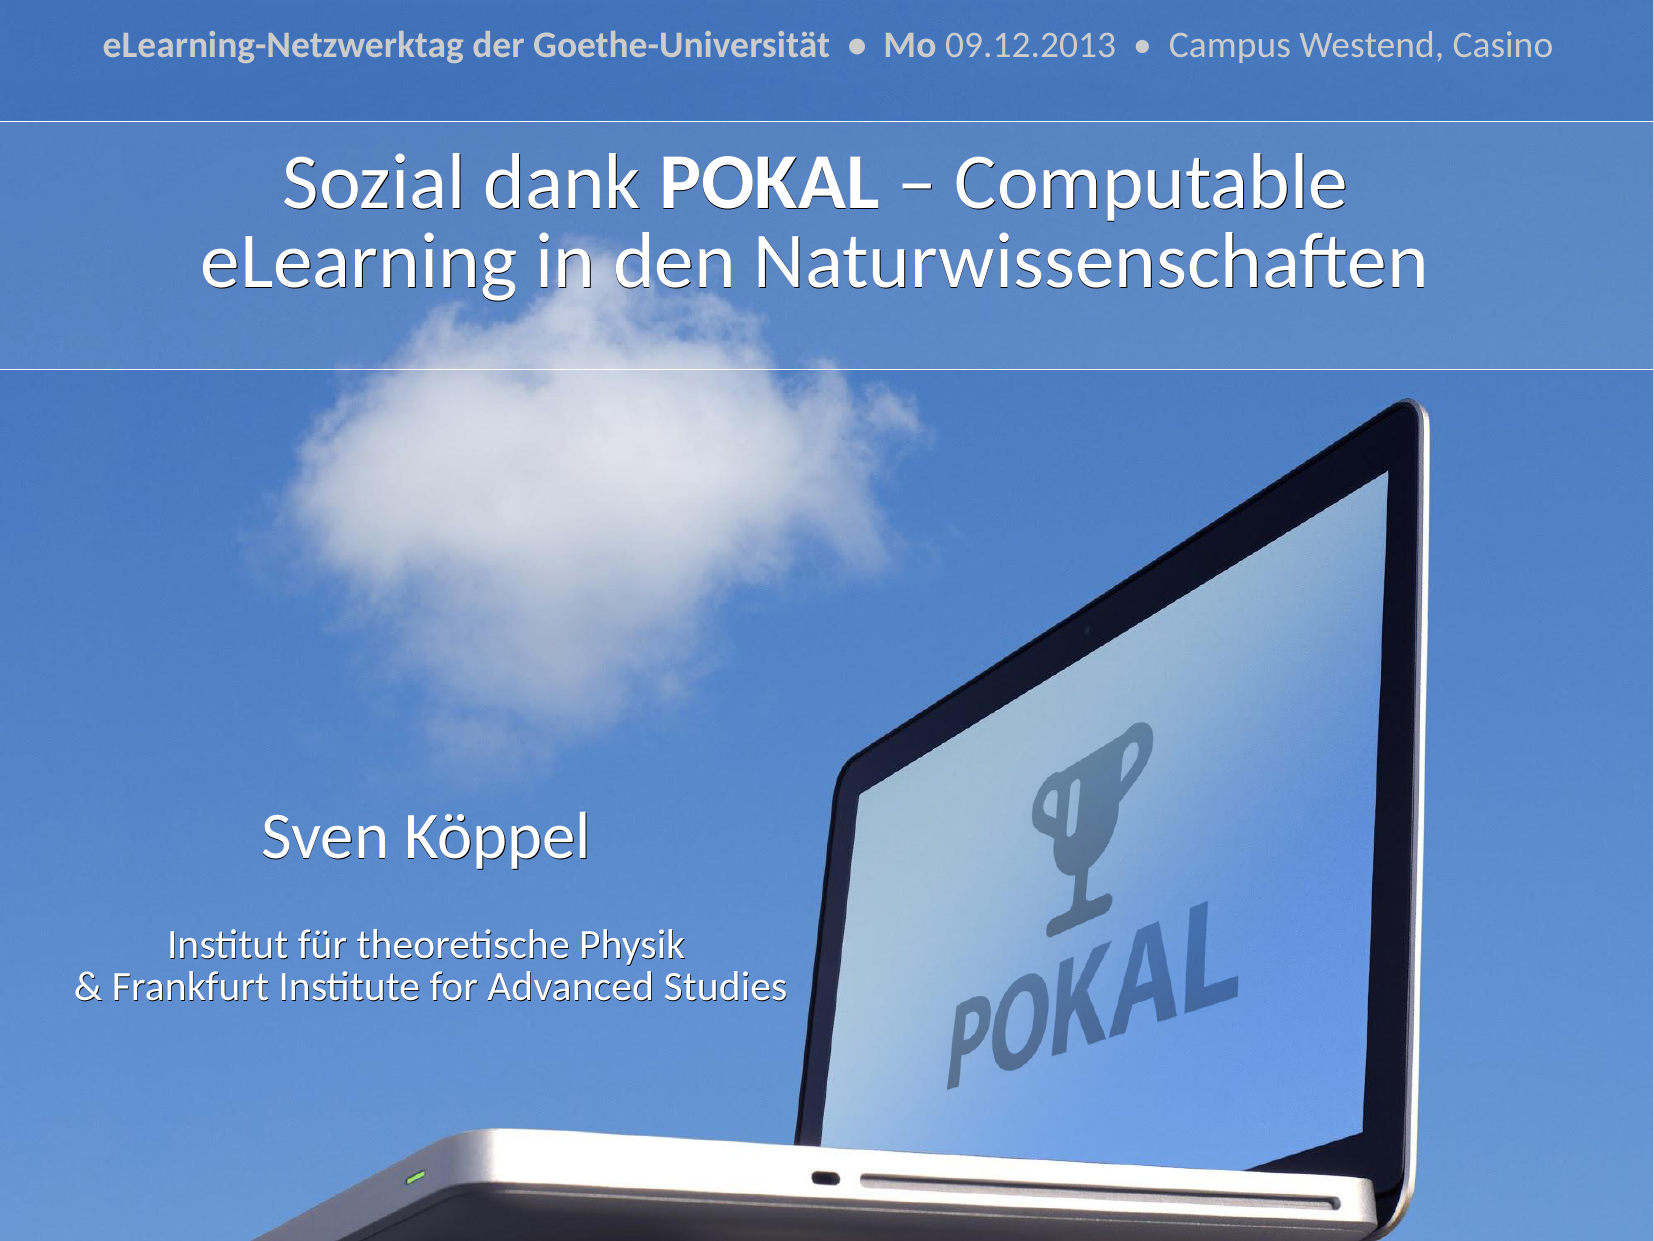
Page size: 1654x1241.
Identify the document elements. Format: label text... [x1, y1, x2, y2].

picture [0, 0, 1654, 121]
text_box Sven Köppel Institut für theoretische Physik & Frankfurt Institute for Advanced Studies [49, 801, 804, 1063]
picture [0, 370, 1654, 1241]
text_box [0, 121, 1654, 370]
text_box eLearning-Netzwerktag der Goethe-Universität • Mo 09.12.2013 • Campus Westend, Casino [87, 22, 1571, 83]
text_box Sozial dank POKAL – Computable eLearning in den Naturwissenschaften [186, 141, 1468, 447]
